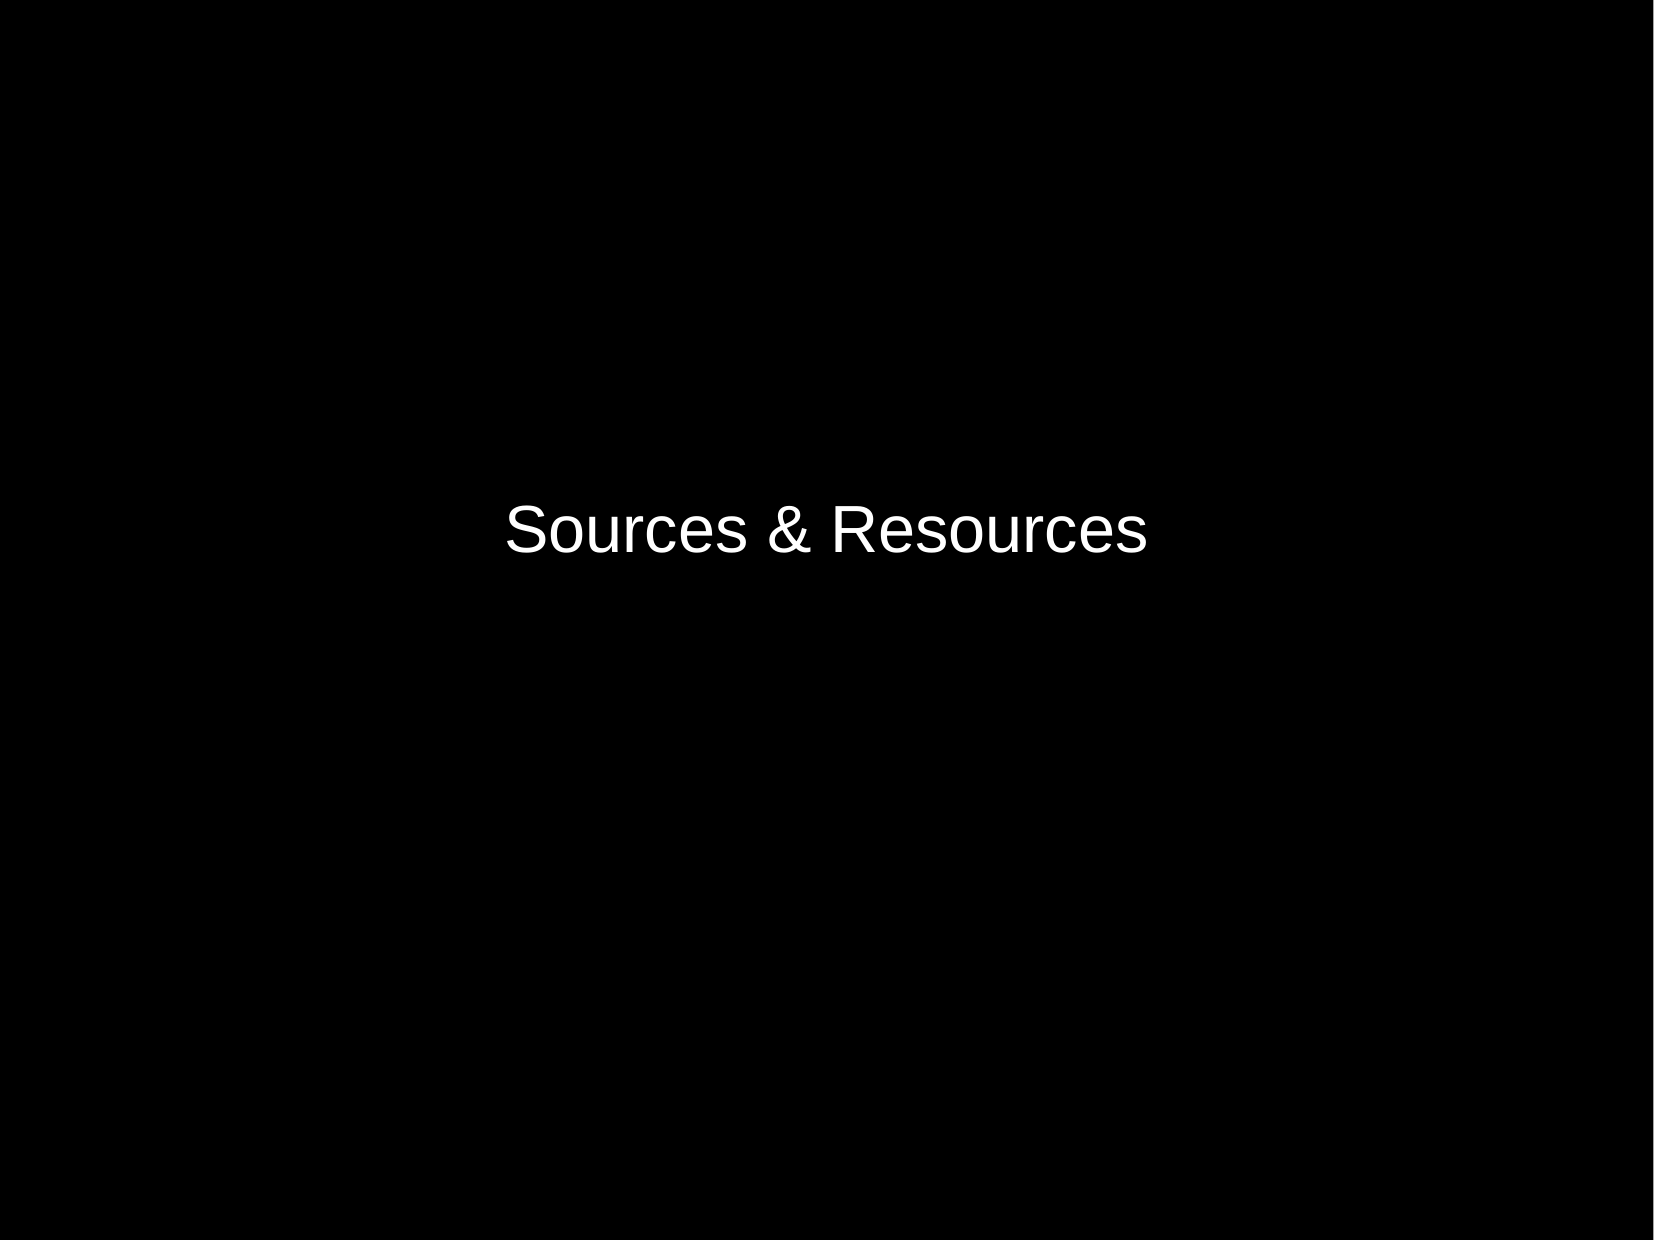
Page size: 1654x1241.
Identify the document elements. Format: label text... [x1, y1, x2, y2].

subtitle Sources & Resources [82, 49, 1571, 1010]
